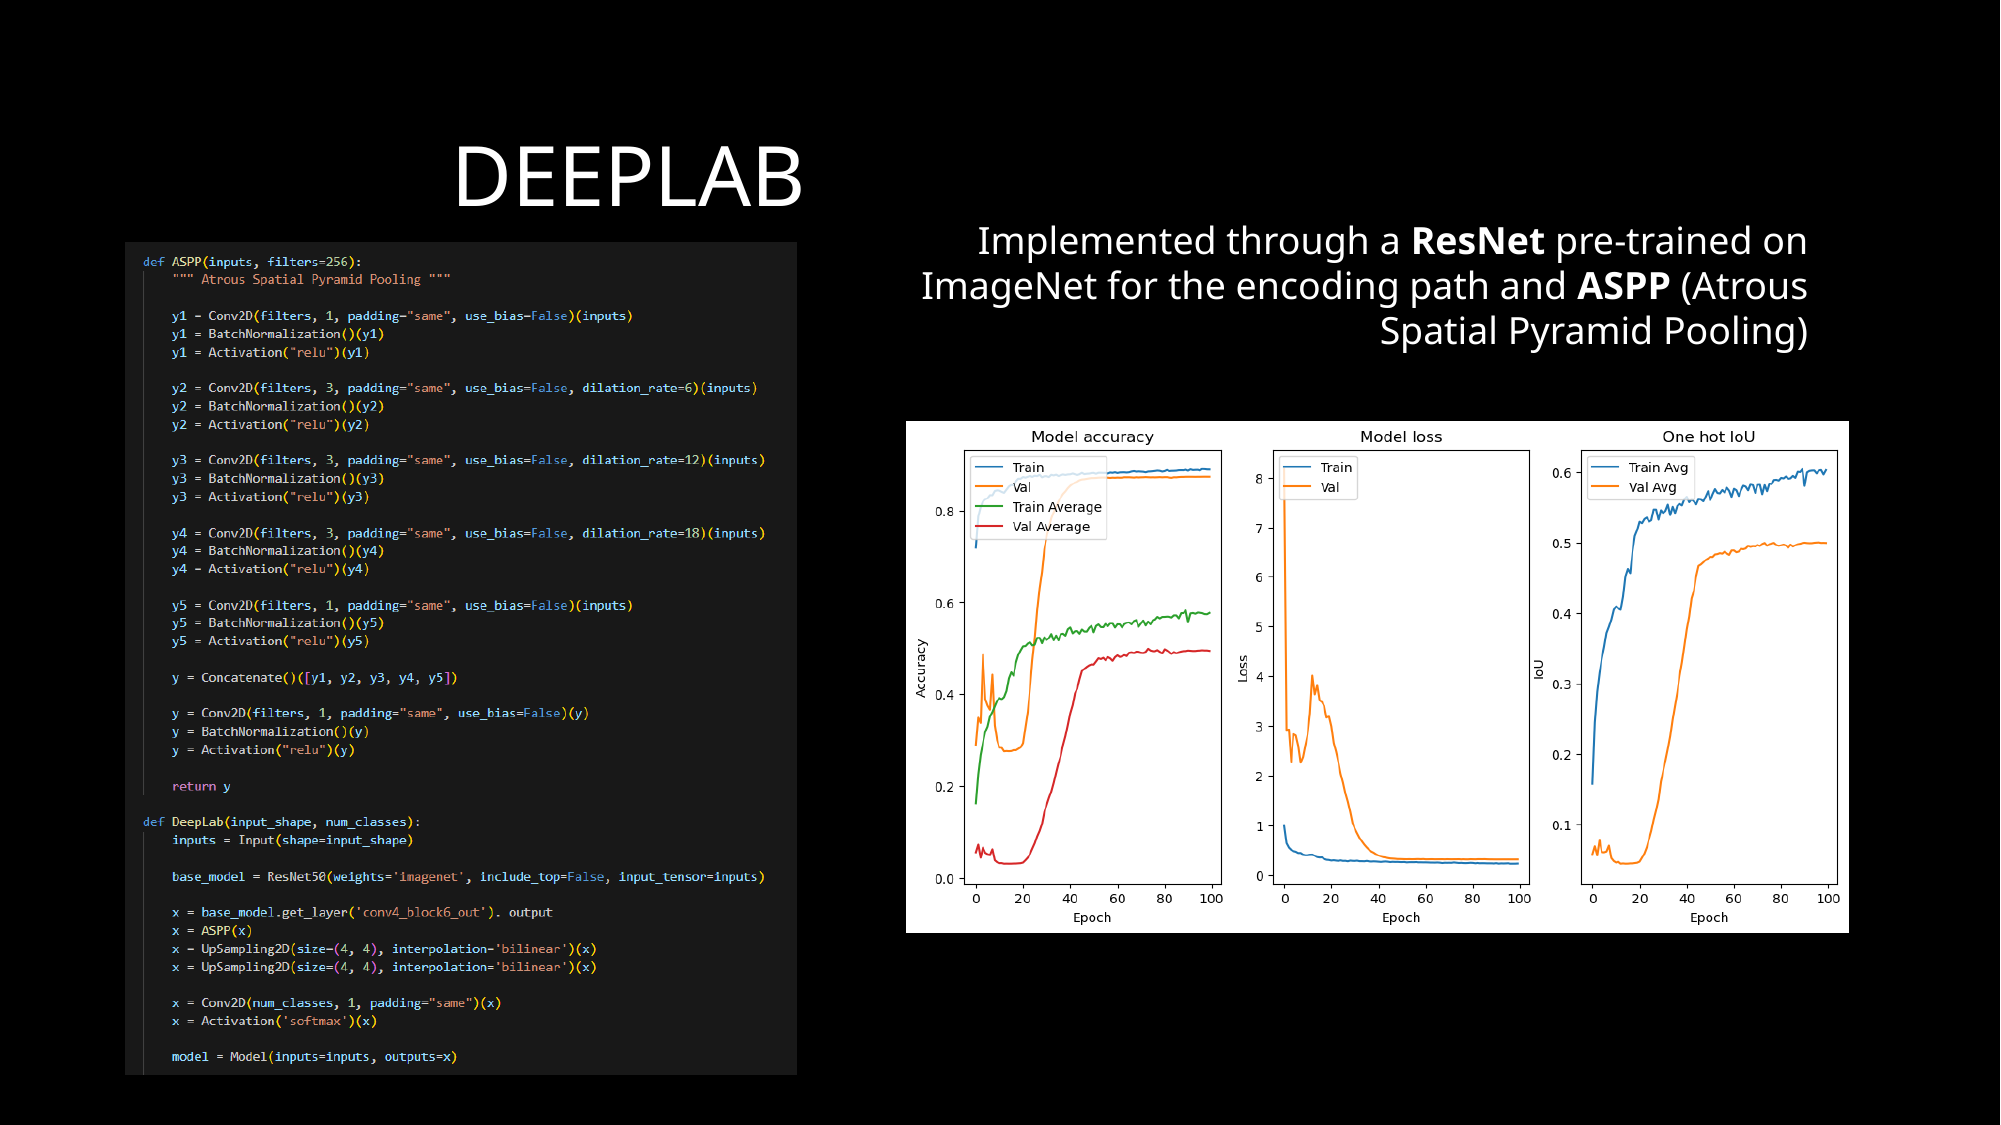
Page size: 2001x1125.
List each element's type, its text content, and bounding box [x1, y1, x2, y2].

title DEEPlab [436, 73, 1849, 286]
picture [906, 421, 1849, 933]
picture [125, 242, 797, 1075]
text_box Implemented through a ResNet pre-trained on ImageNet for the encoding path and ASPP (Atrous Spatial Pyramid Pooling) [906, 209, 1849, 362]
